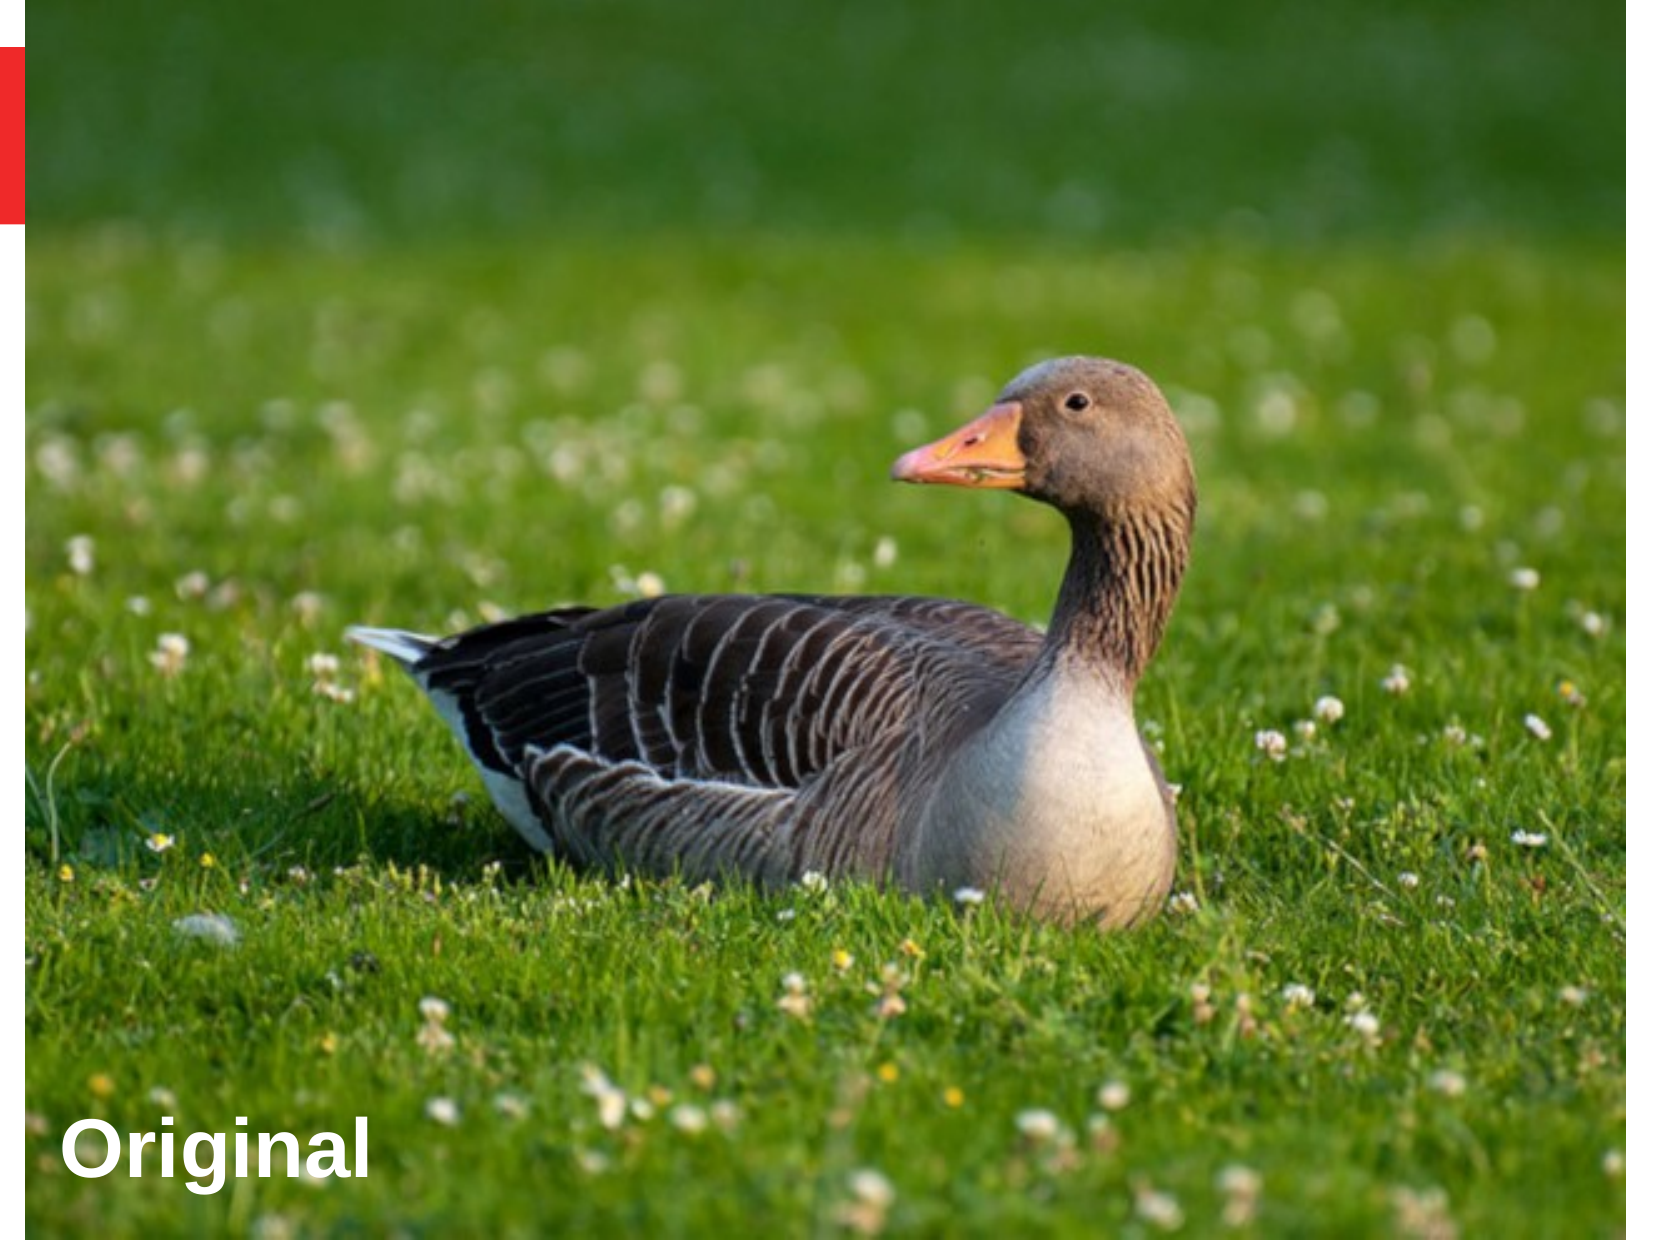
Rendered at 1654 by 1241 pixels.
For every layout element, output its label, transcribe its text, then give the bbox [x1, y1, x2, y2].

text_box Original [45, 1095, 1471, 1216]
picture [25, 0, 1626, 1240]
